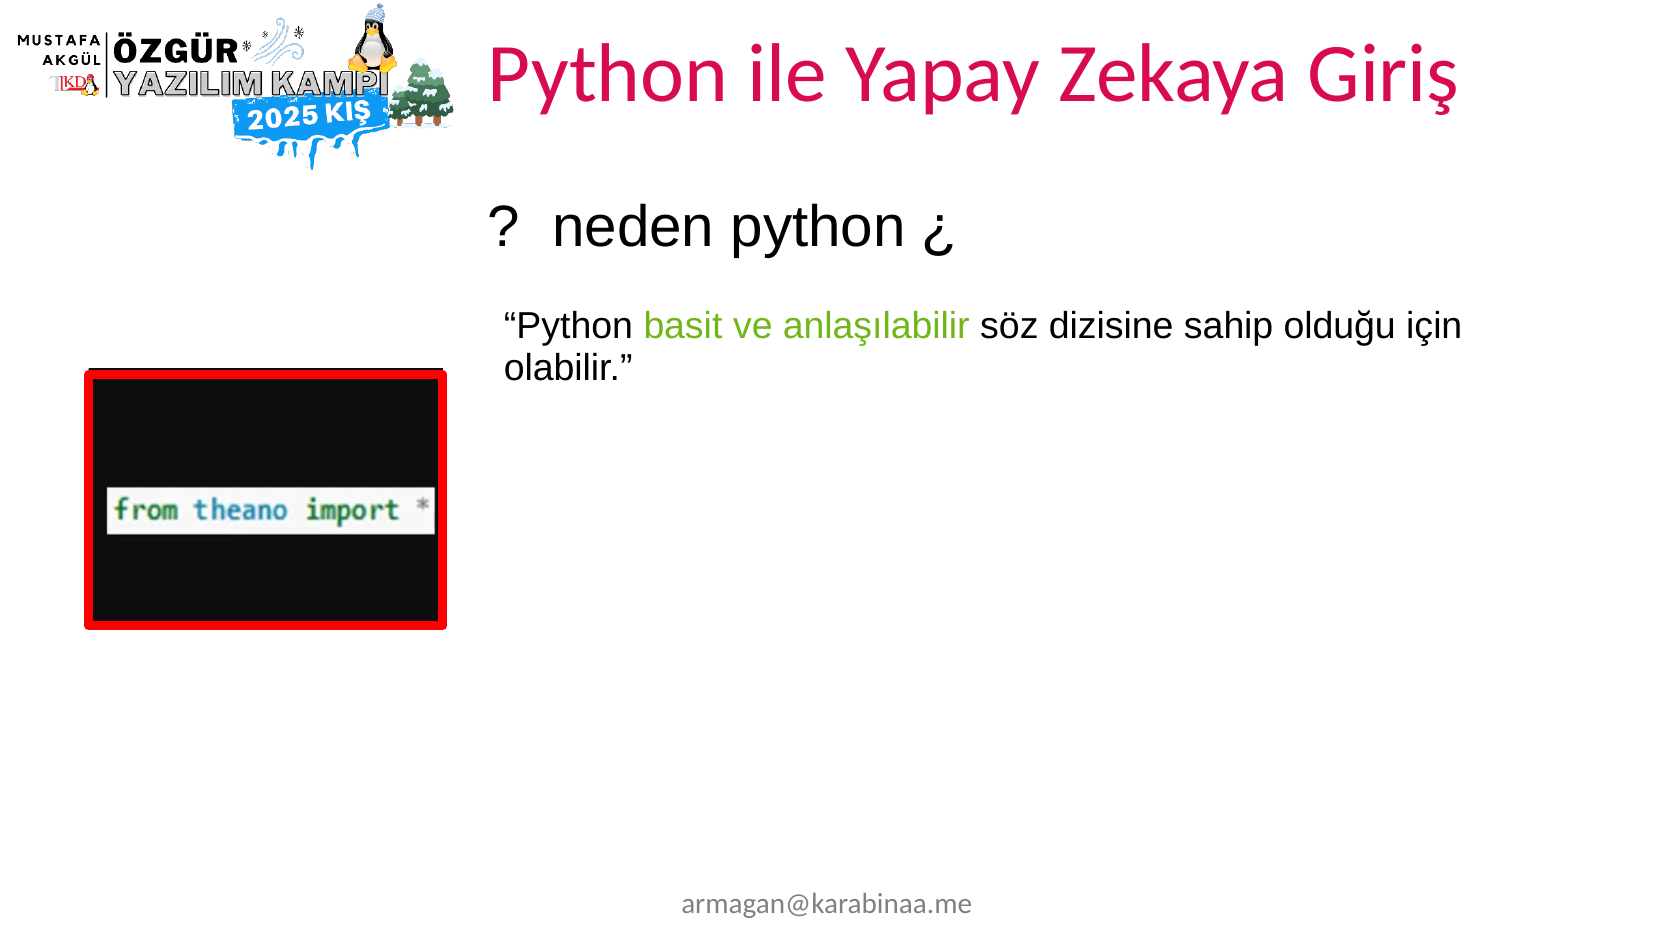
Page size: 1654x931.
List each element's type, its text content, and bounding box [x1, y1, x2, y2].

text_box armagan@karabinaa.me [0, 877, 1654, 928]
text_box Python ile Yapay Zekaya Giriş [472, 10, 1654, 126]
text_box “Python basit ve anlaşılabilir söz dizisine sahip olduğu için olabilir.” [489, 297, 1595, 397]
picture [93, 379, 438, 621]
text_box ? neden python ¿ [472, 185, 1595, 266]
picture [0, 0, 463, 177]
